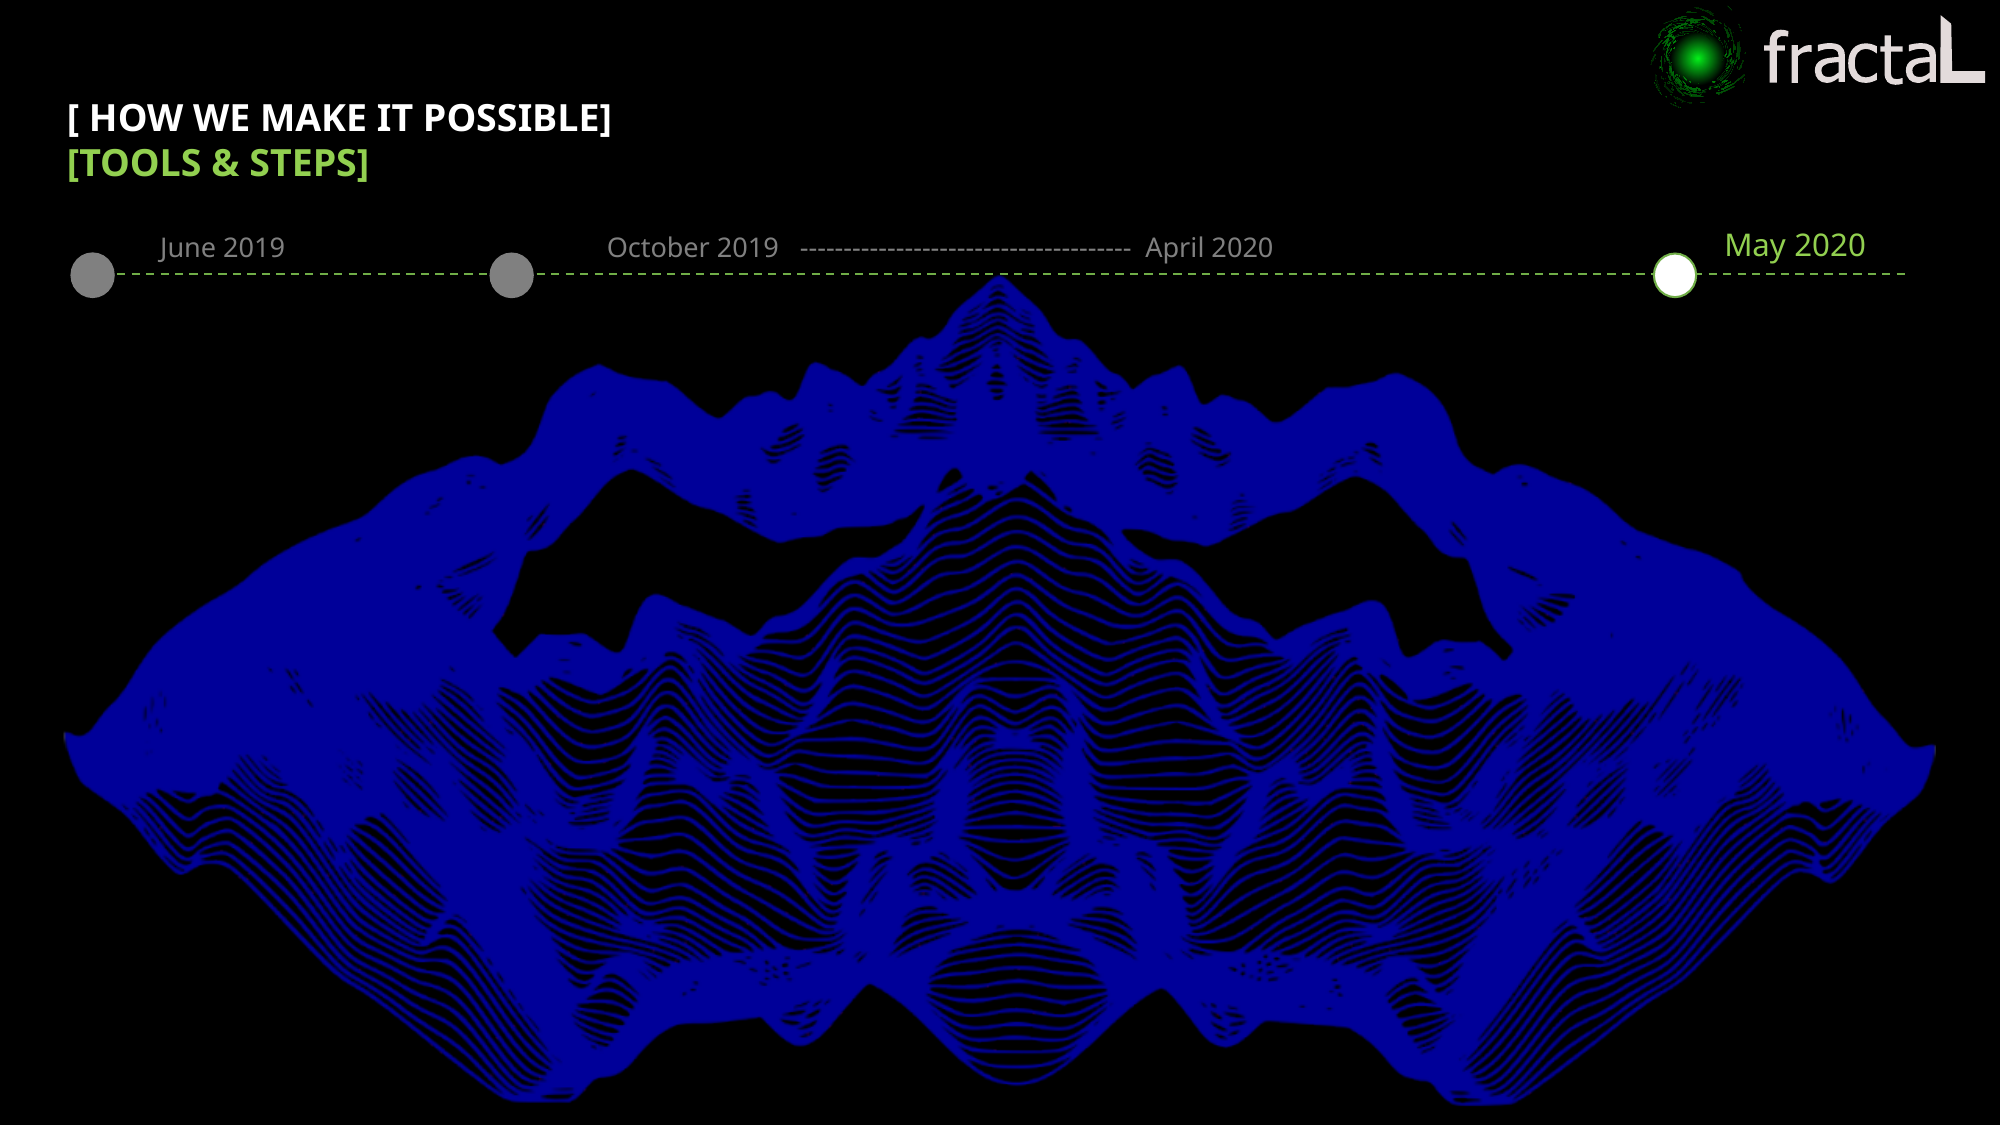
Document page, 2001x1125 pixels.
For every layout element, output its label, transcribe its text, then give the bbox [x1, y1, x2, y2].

picture [1650, 5, 1986, 108]
picture [61, 122, 1939, 1125]
text_box [ how we make it possible] [TOOLS & steps] [52, 86, 966, 192]
